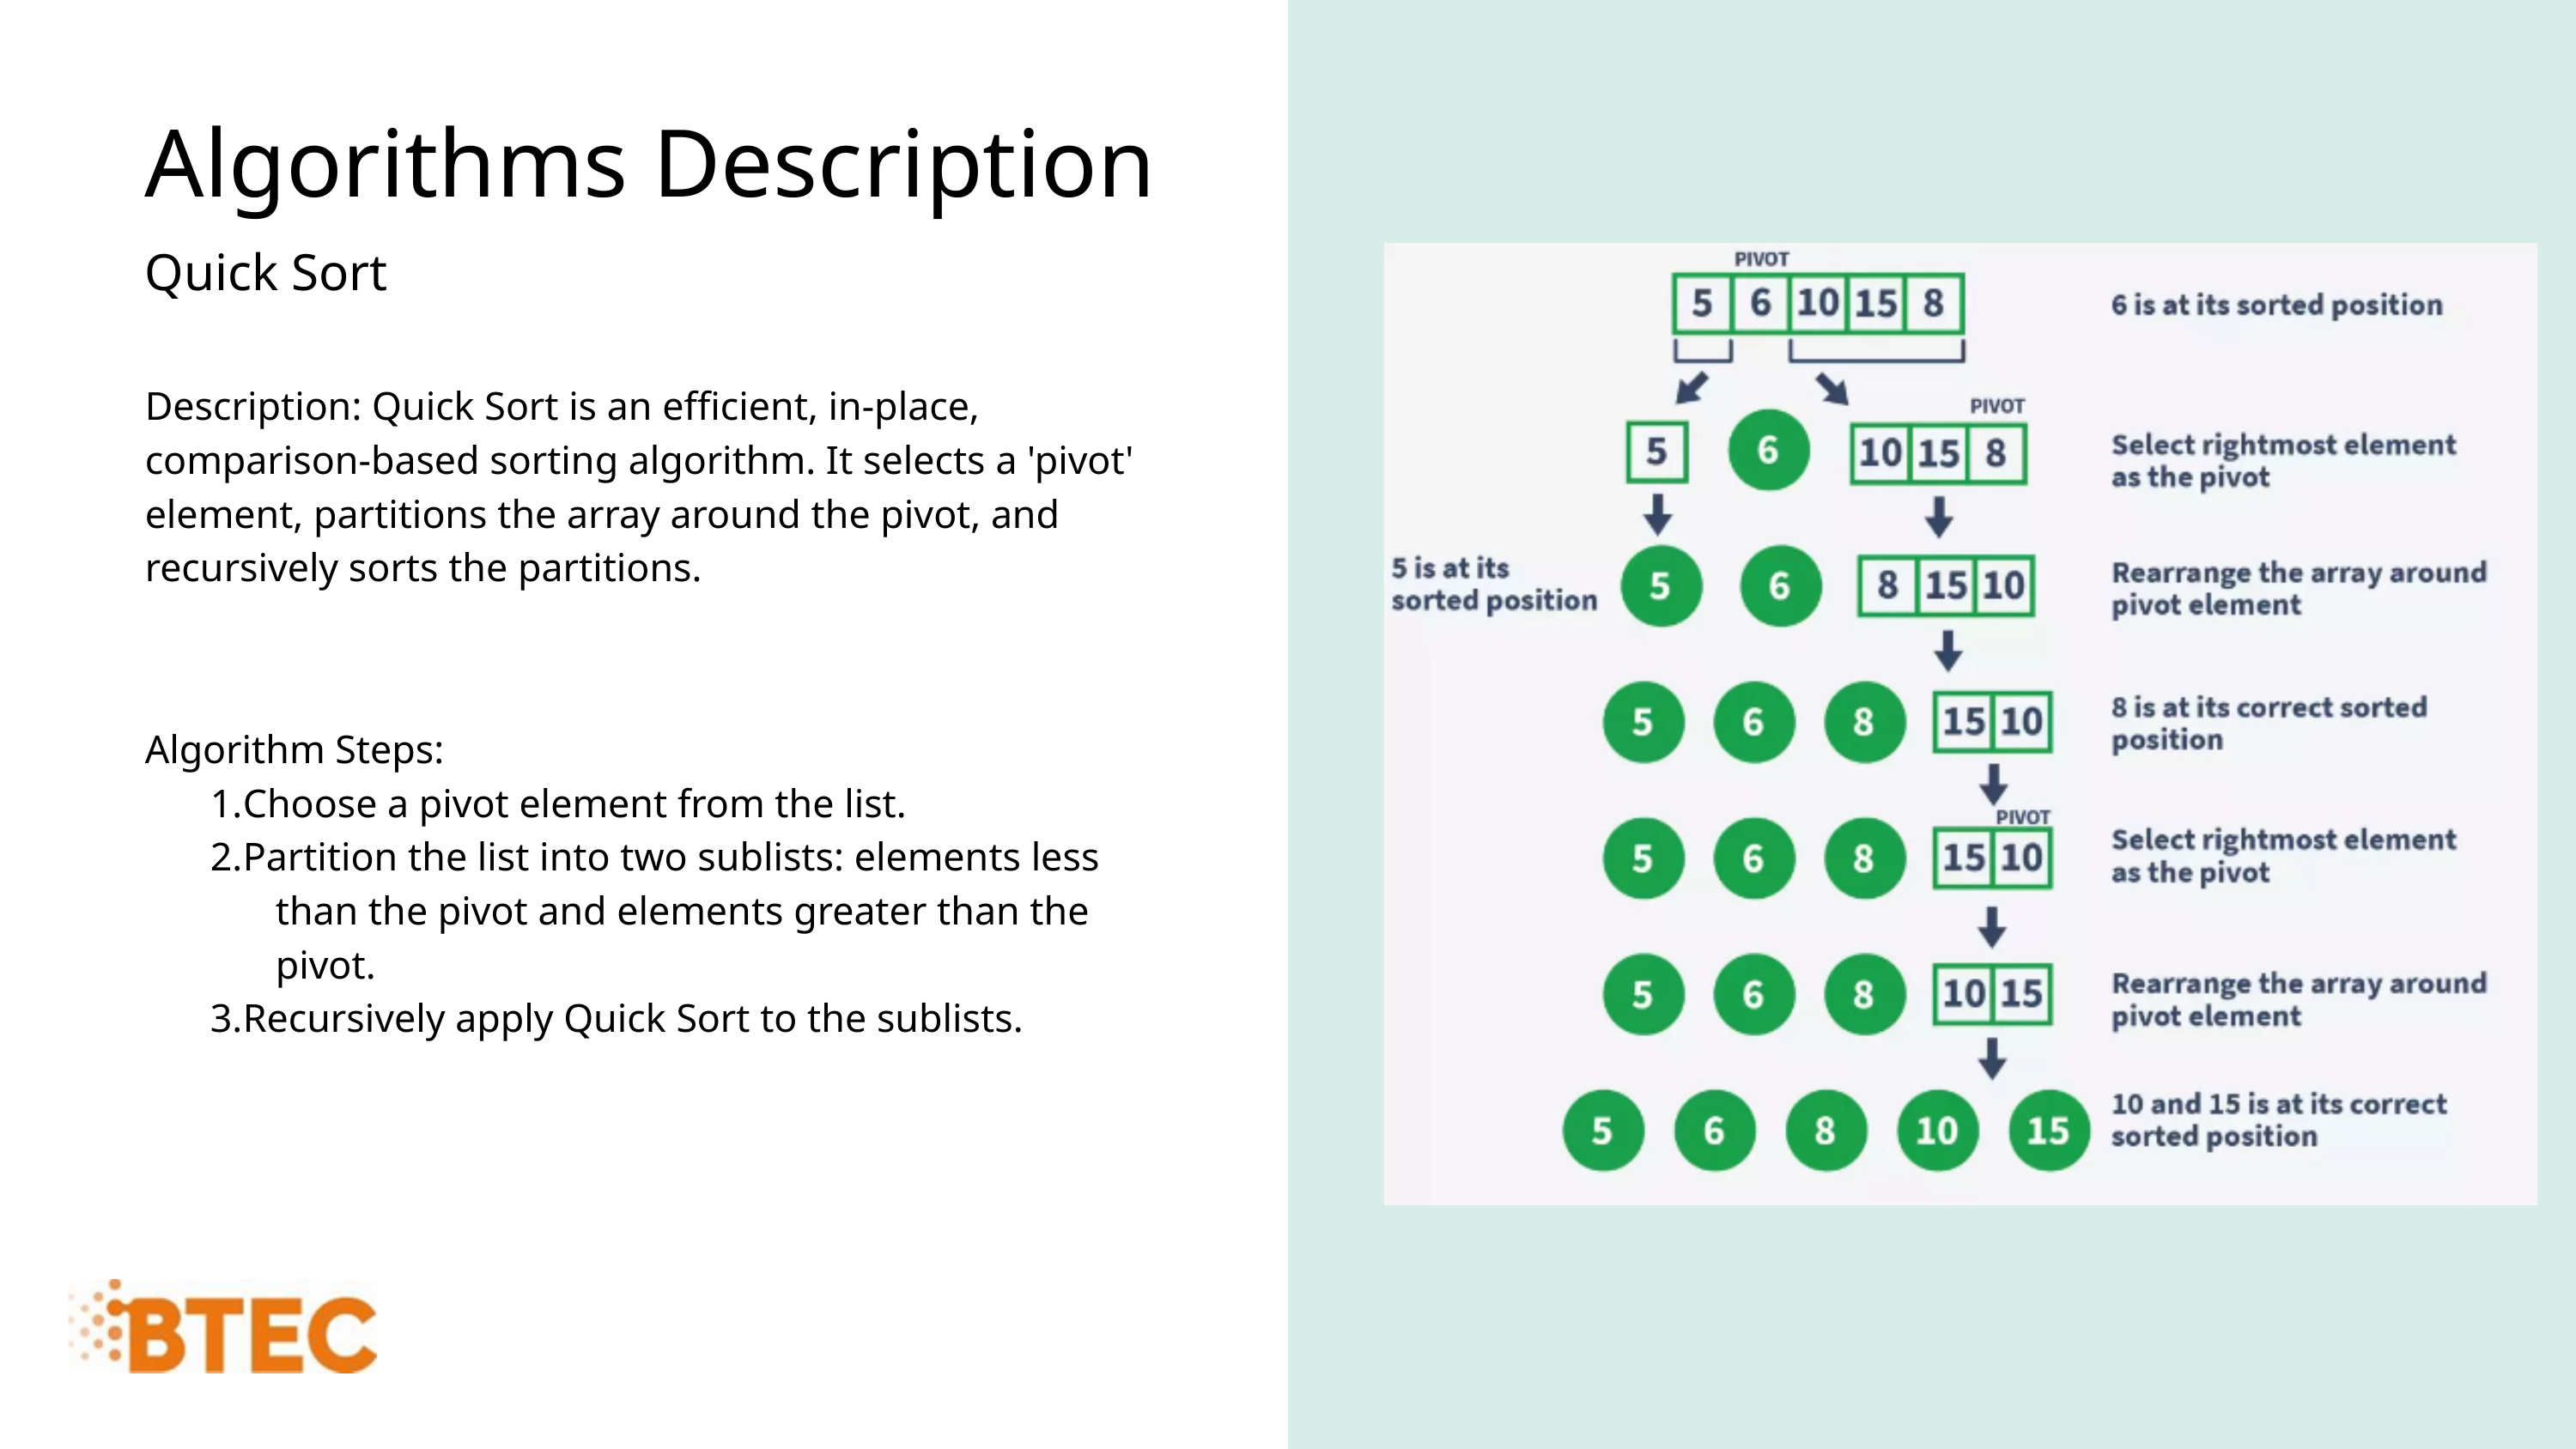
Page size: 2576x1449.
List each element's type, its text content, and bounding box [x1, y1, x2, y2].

text_box [1288, 0, 2576, 1449]
text_box Algorithms Description [144, 84, 1242, 211]
text_box [68, 1279, 378, 1373]
text_box Description: Quick Sort is an efficient, in-place, comparison-based sorting algorithm. It selects a 'pivot' element, partitions the array around the pivot, and recursively sorts the partitions. [144, 374, 1188, 588]
text_box Quick Sort [144, 230, 1219, 299]
text_box Algorithm Steps: Choose a pivot element from the list. Partition the list into two sublists: elements less than the pivot and elements greater than the pivot. Recursively apply Quick Sort to the sublists. [144, 717, 1188, 1038]
